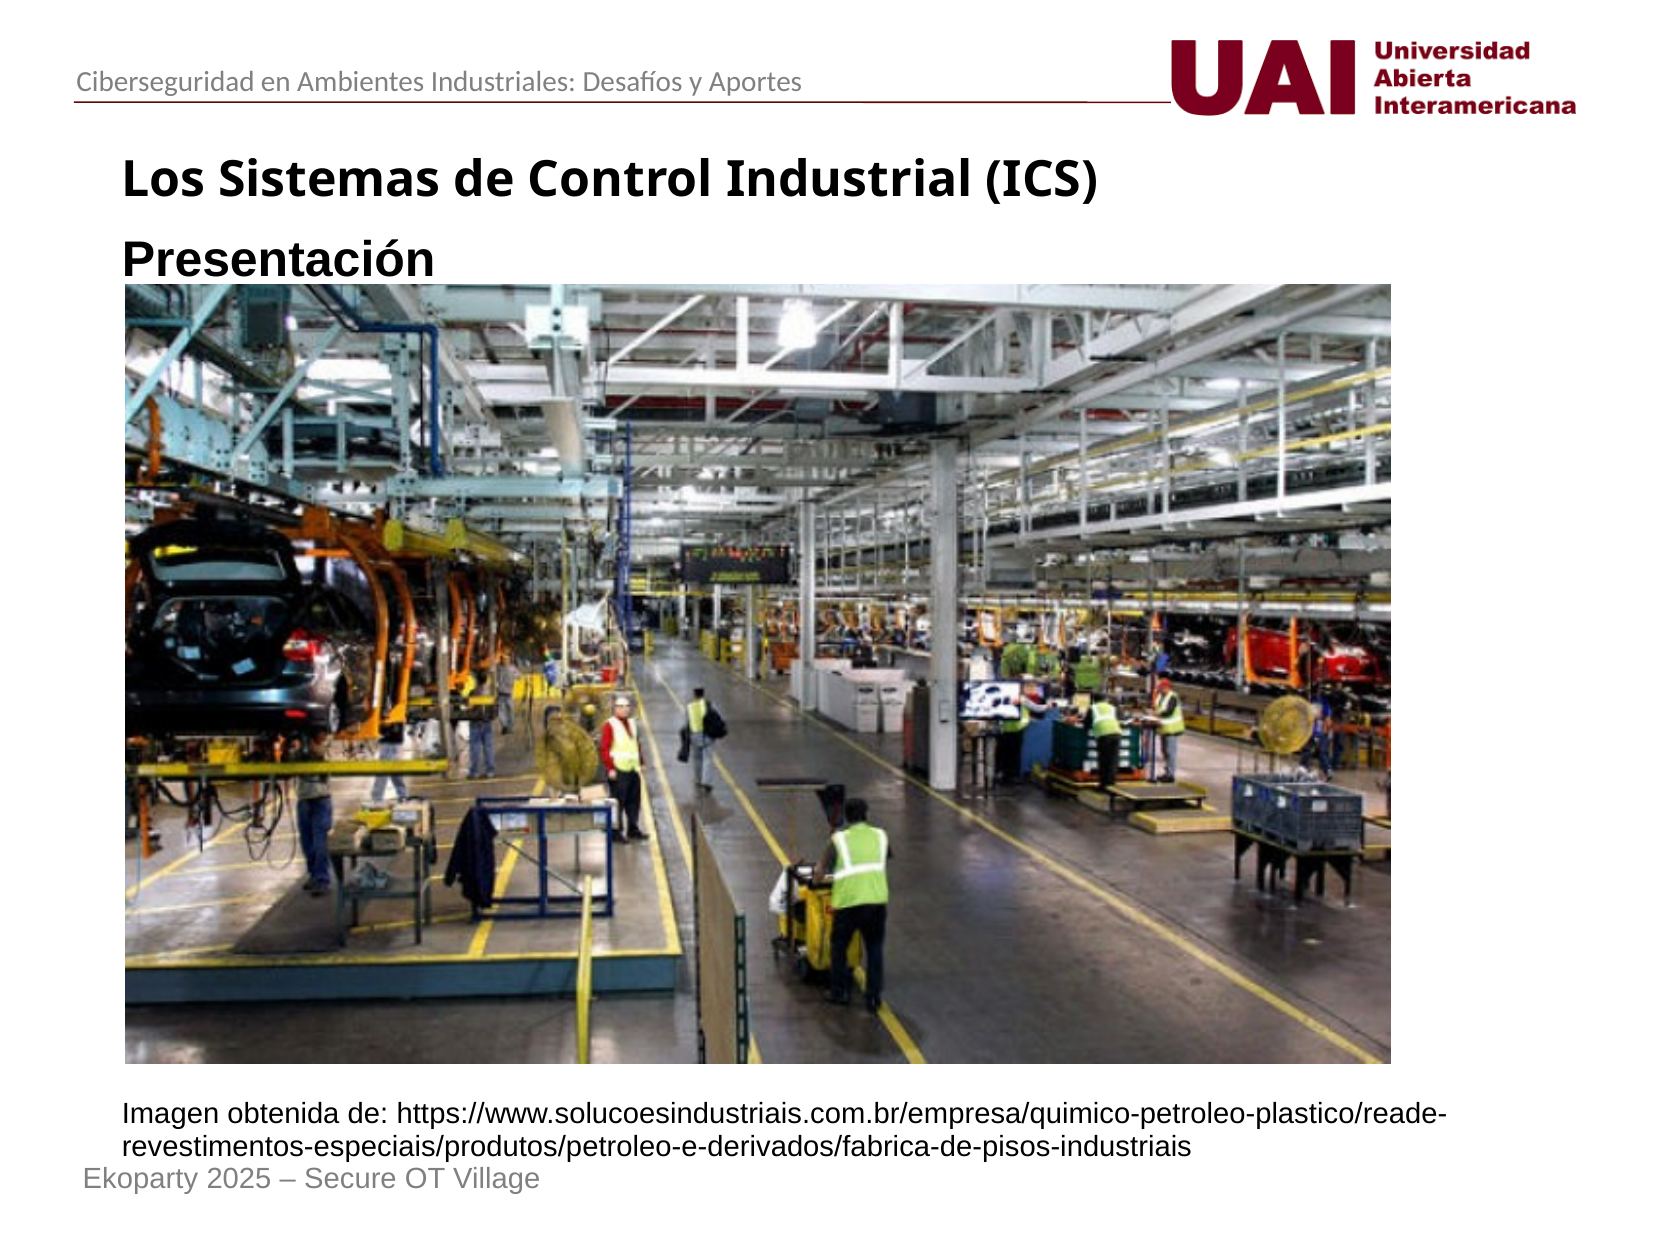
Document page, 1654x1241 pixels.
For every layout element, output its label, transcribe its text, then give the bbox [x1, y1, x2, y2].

picture [1171, 40, 1577, 116]
picture [125, 284, 1391, 1064]
text_box Los Sistemas de Control Industrial (ICS) [106, 135, 1114, 219]
text_box Presentación Imagen obtenida de: https://www.solucoesindustriais.com.br/empresa/quimico-petroleo-plastico/reade-revestimentos-especiais/produtos/petroleo-e-derivados/fabrica-de-pisos-industriais [107, 223, 1512, 1171]
